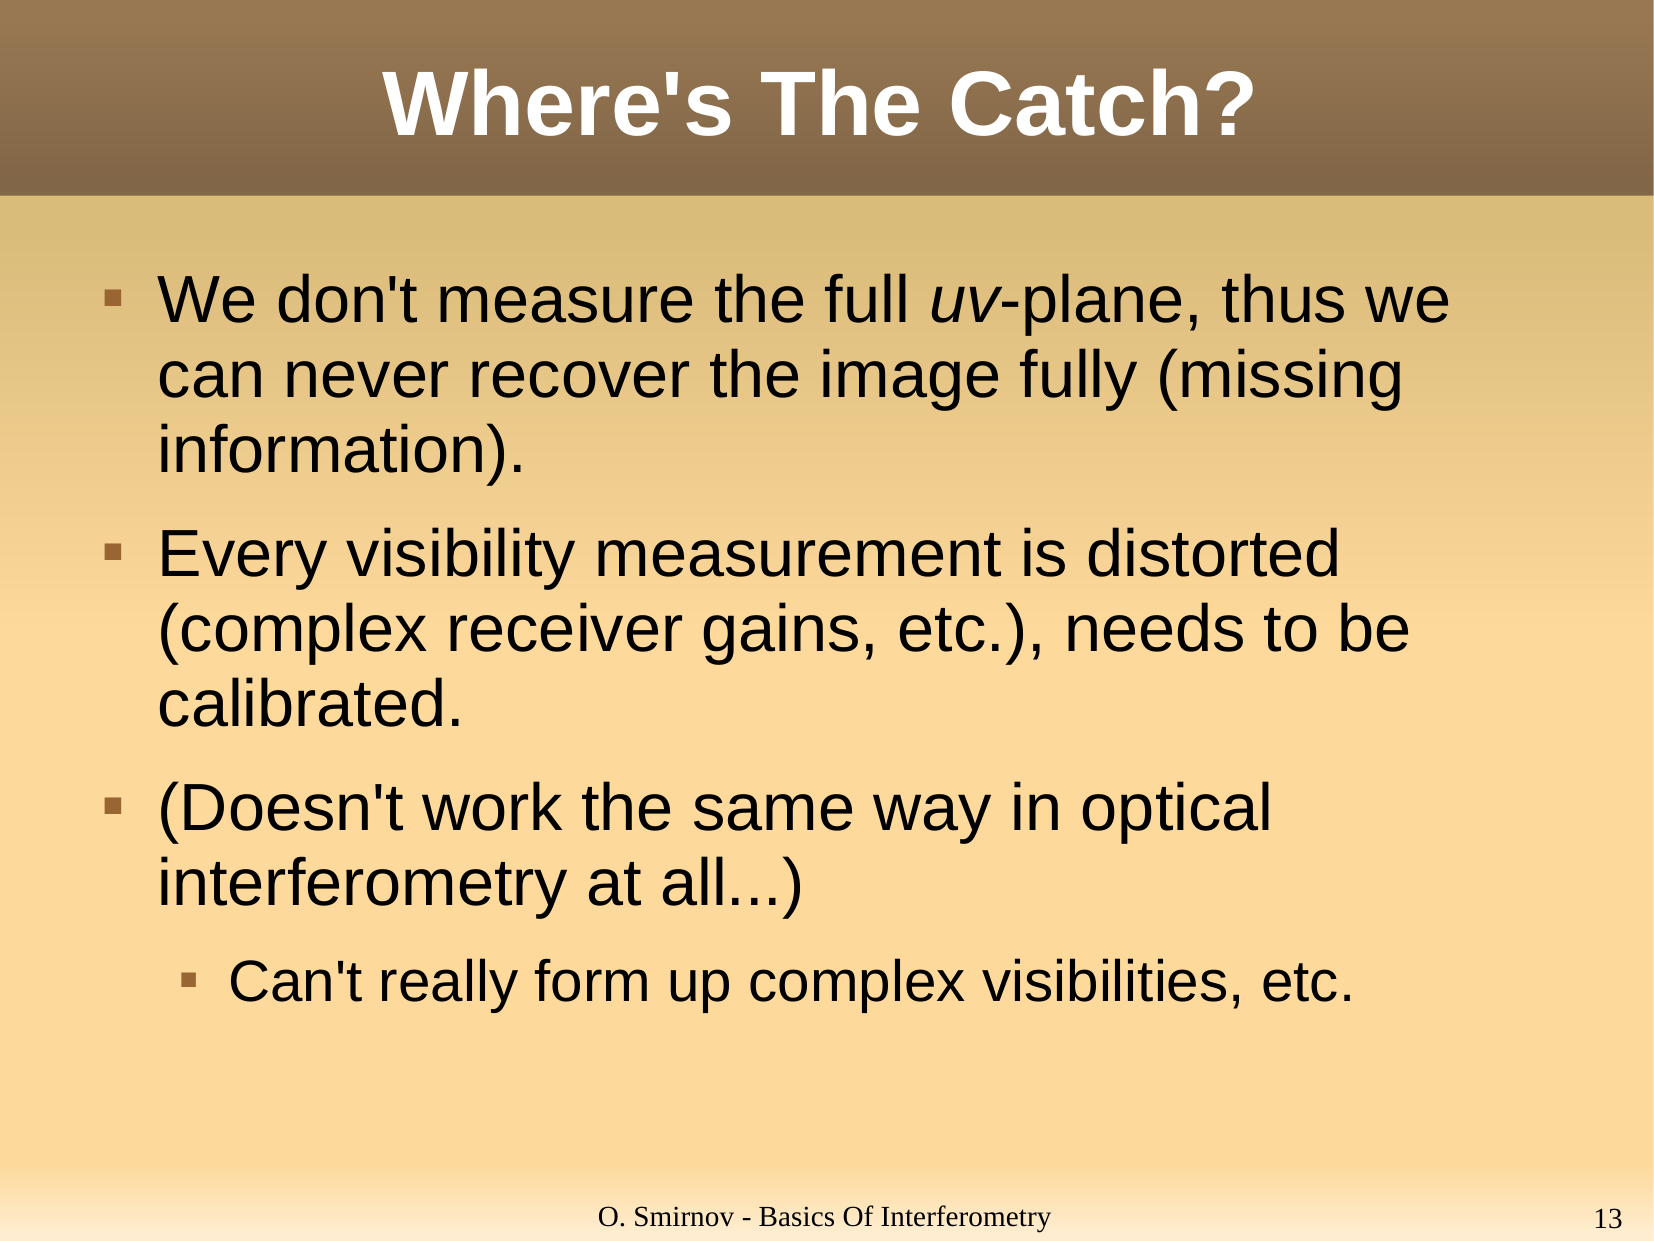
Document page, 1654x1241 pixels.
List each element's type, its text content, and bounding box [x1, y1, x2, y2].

title Where's The Catch? [76, 7, 1565, 200]
picture [0, 0, 1654, 1241]
list We don't measure the full uv-plane, thus we can never recover the image fully (missing information). Every visibility measurement is distorted (complex receiver gains, etc.), needs to be calibrated. (Doesn't work the same way in optical interferometry at all...) Can't really form up complex visibilities, etc. [86, 262, 1576, 1067]
